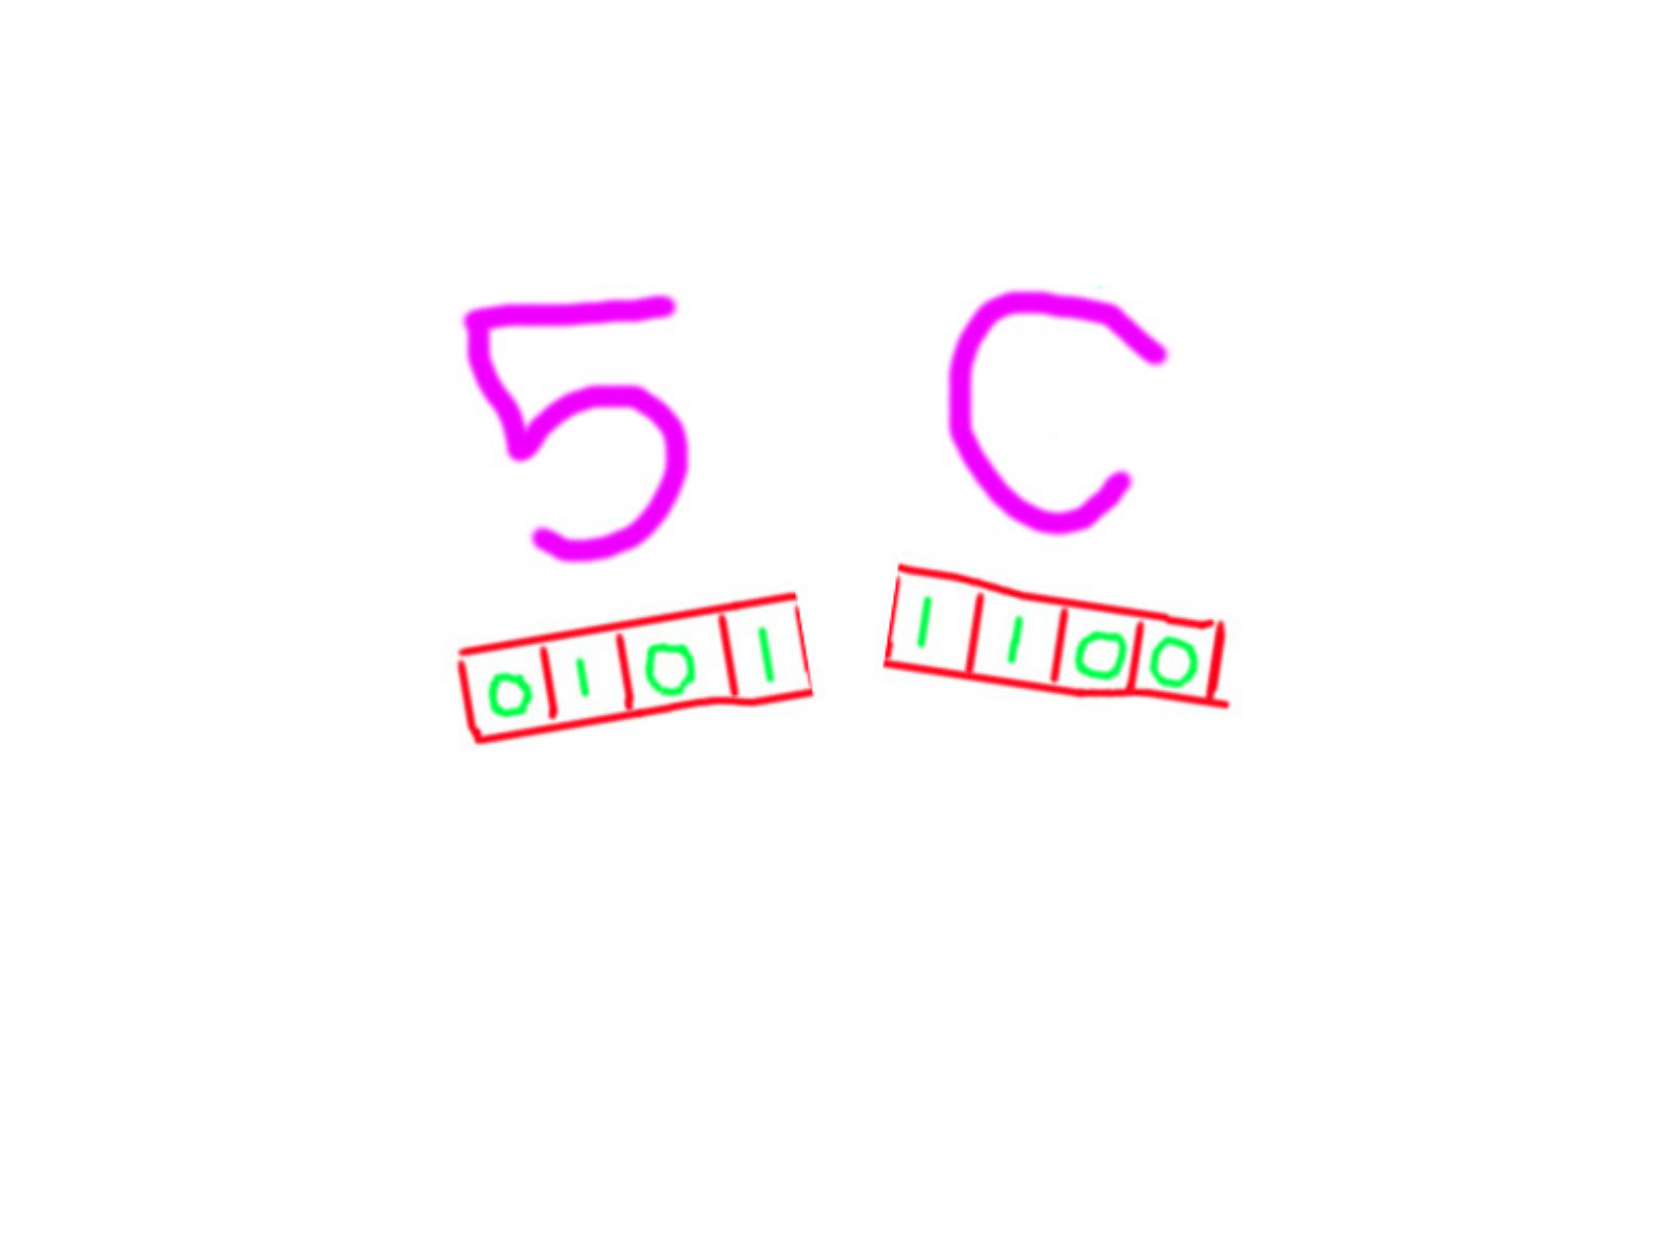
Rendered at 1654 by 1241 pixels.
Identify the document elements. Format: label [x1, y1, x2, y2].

picture [225, 201, 1559, 1036]
